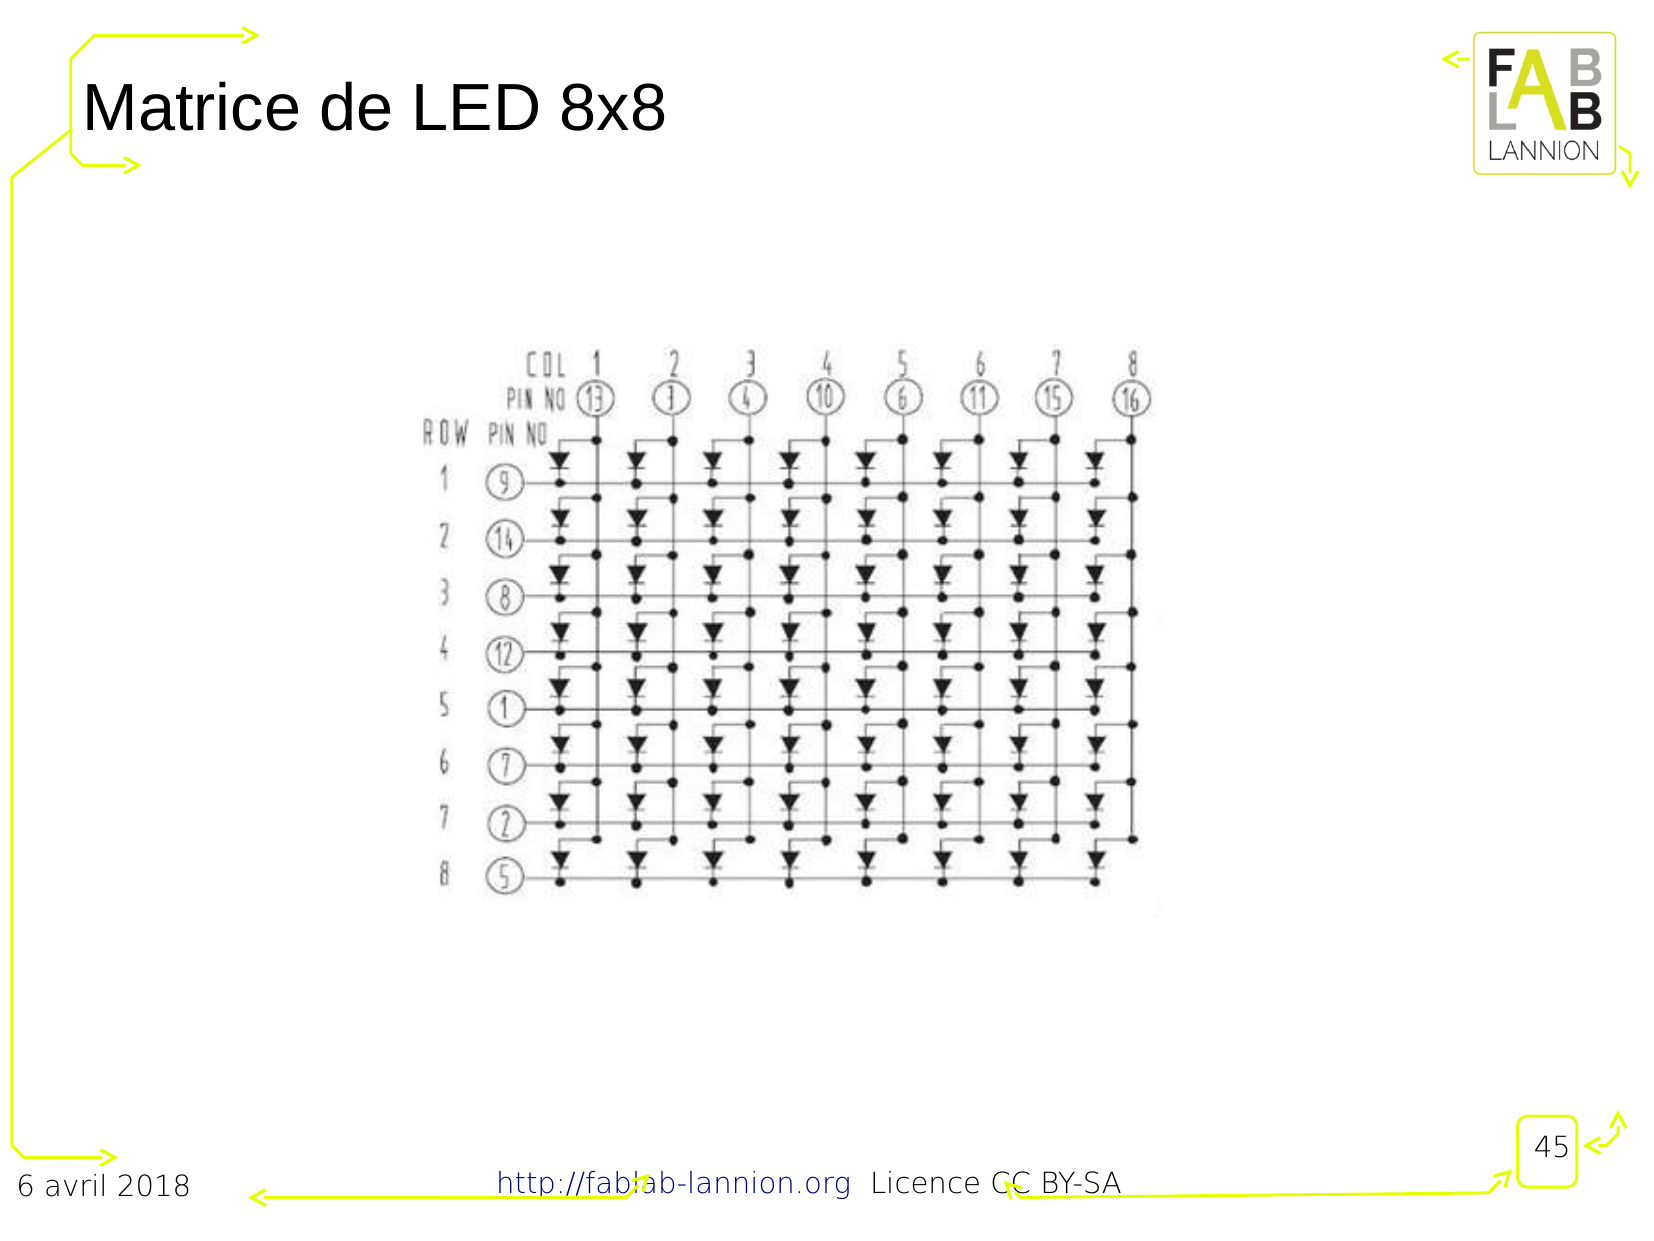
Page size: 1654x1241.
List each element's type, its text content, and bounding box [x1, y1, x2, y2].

title Matrice de LED 8x8 [82, 49, 1441, 166]
picture [1470, 29, 1619, 178]
picture [351, 318, 1217, 945]
